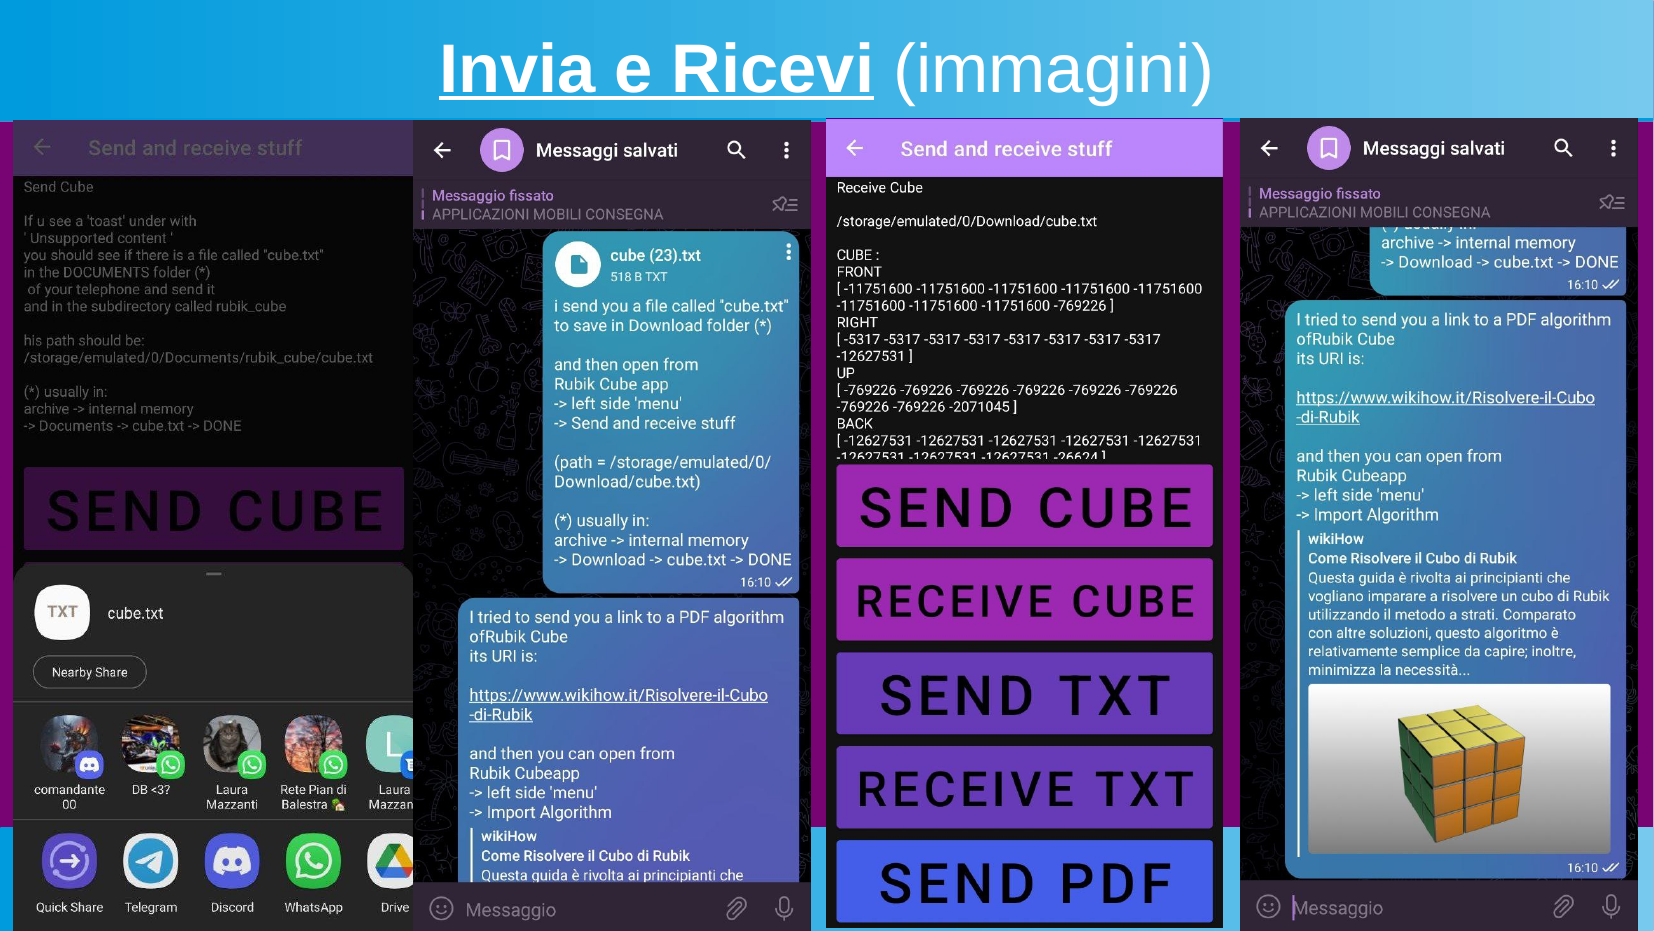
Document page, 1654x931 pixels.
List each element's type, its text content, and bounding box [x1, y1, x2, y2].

picture [13, 121, 811, 931]
picture [826, 118, 1223, 928]
title Invia e Ricevi (immagini) [59, 29, 1595, 108]
picture [1240, 118, 1638, 931]
